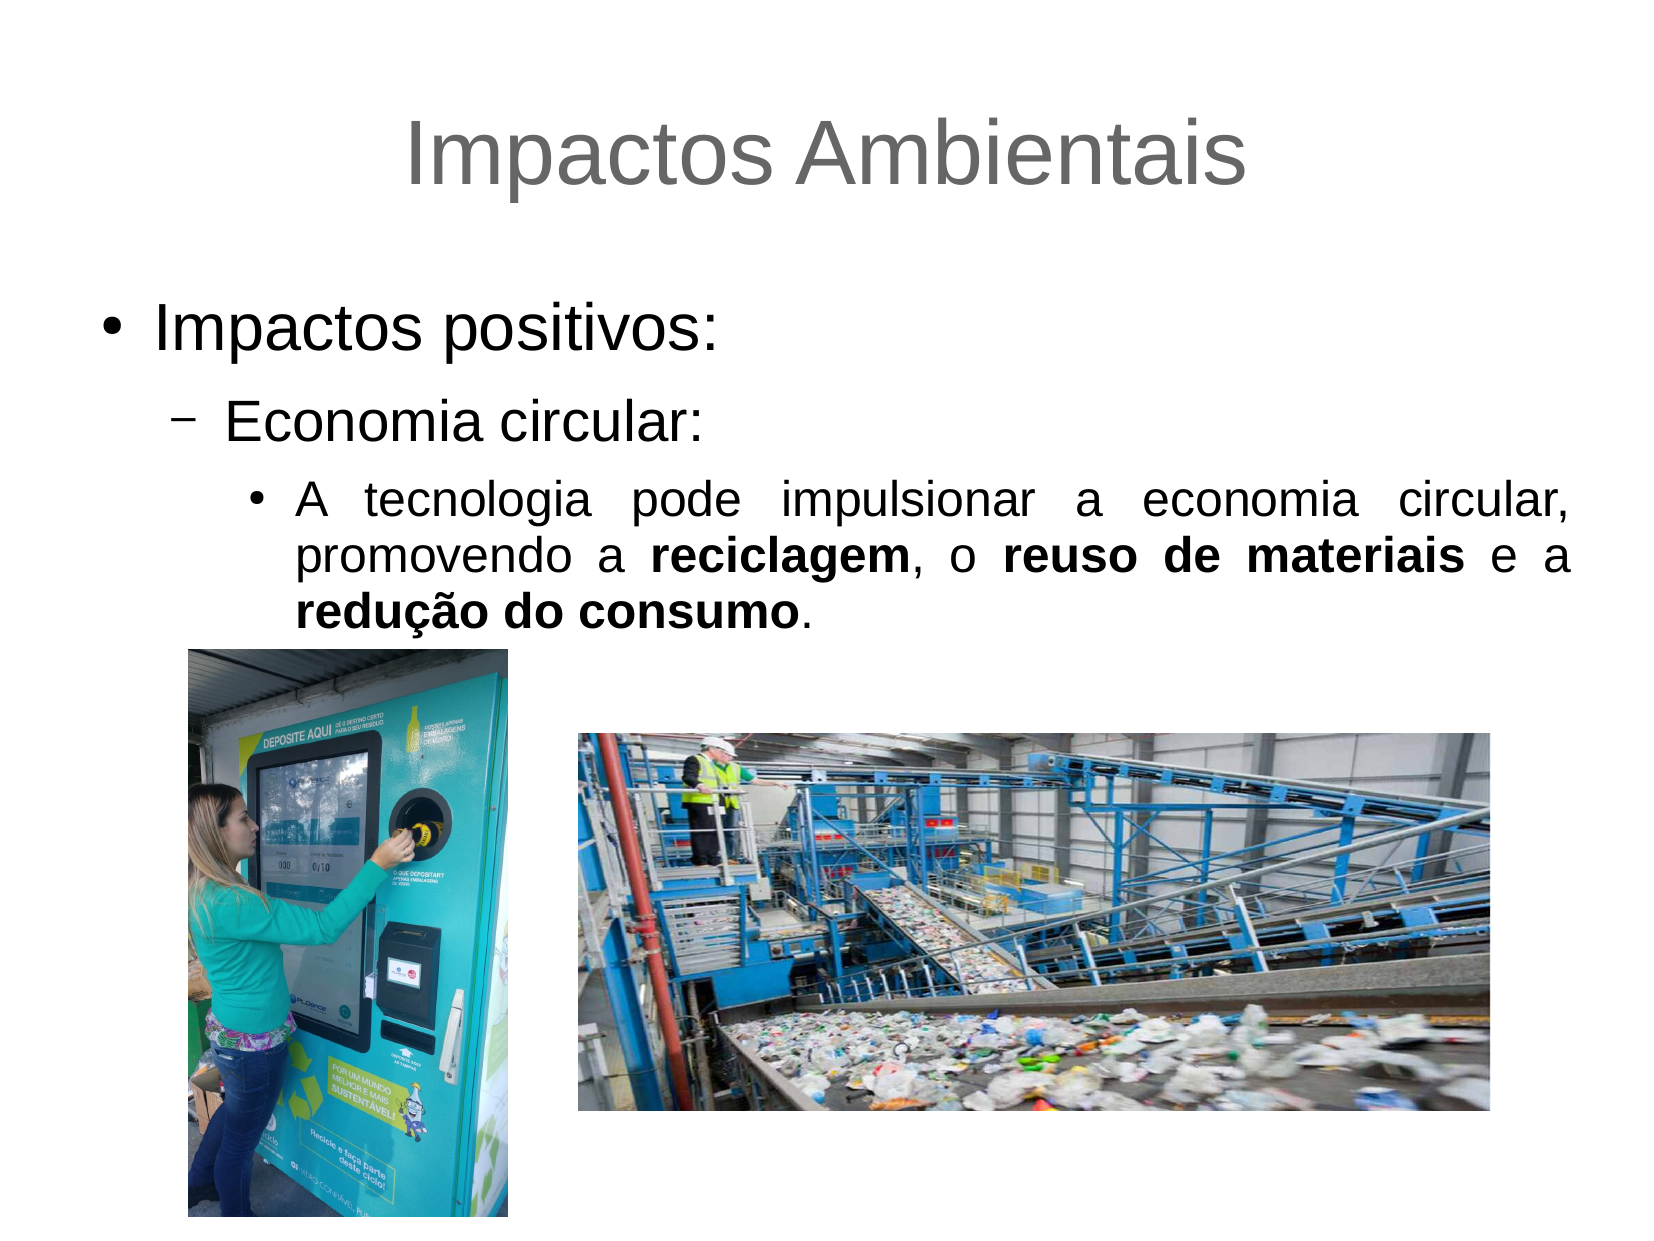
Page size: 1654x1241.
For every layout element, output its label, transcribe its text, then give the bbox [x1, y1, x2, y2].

picture [578, 733, 1491, 1111]
list Impactos positivos: Economia circular: A tecnologia pode impulsionar a economia circular, promovendo a reciclagem, o reuso de materiais e a redução do consumo. [82, 290, 1571, 1158]
picture [188, 649, 508, 1217]
title Impactos Ambientais [82, 49, 1571, 257]
